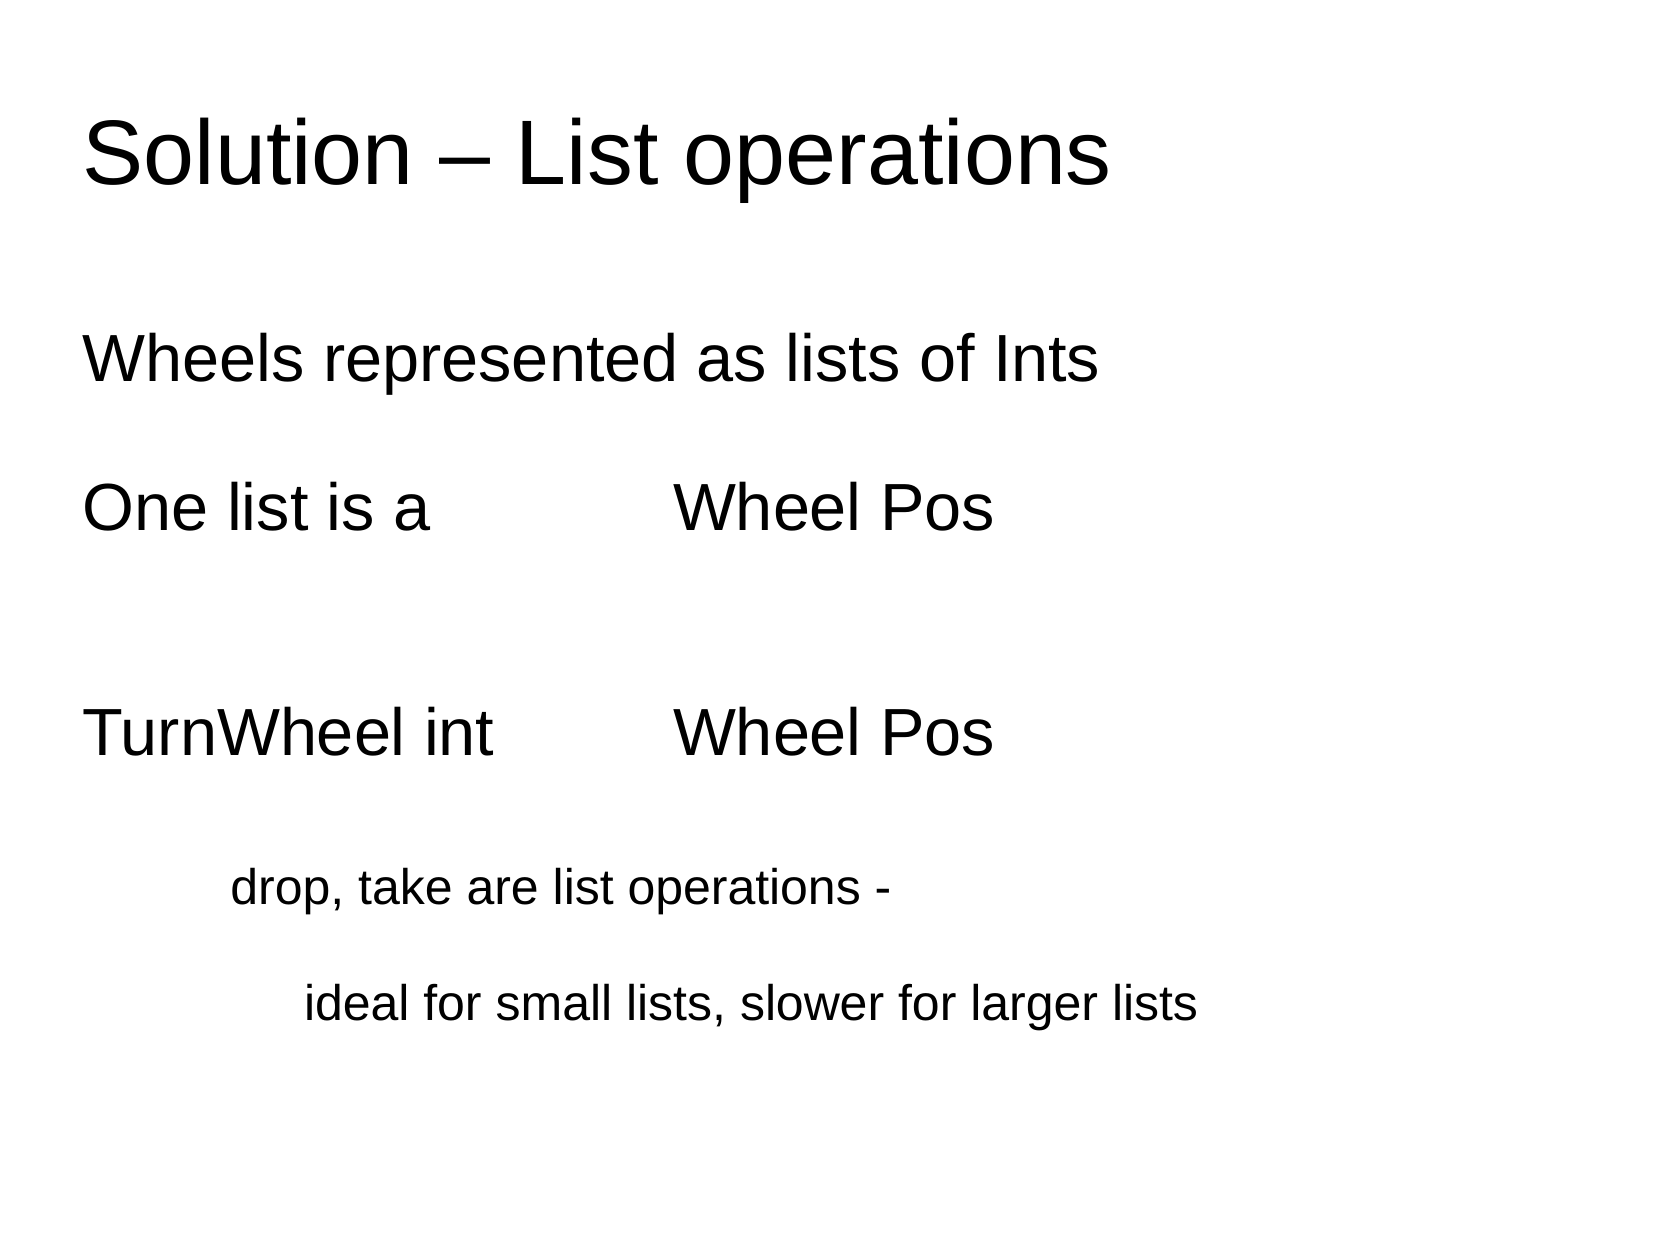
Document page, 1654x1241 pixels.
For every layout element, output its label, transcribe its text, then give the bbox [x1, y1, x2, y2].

subtitle Wheels represented as lists of Ints One list is a Wheel Pos TurnWheel int Wheel Pos drop, take are list operations - ideal for small lists, slower for larger lists [82, 246, 1571, 1180]
title Solution – List operations [82, 49, 1571, 246]
